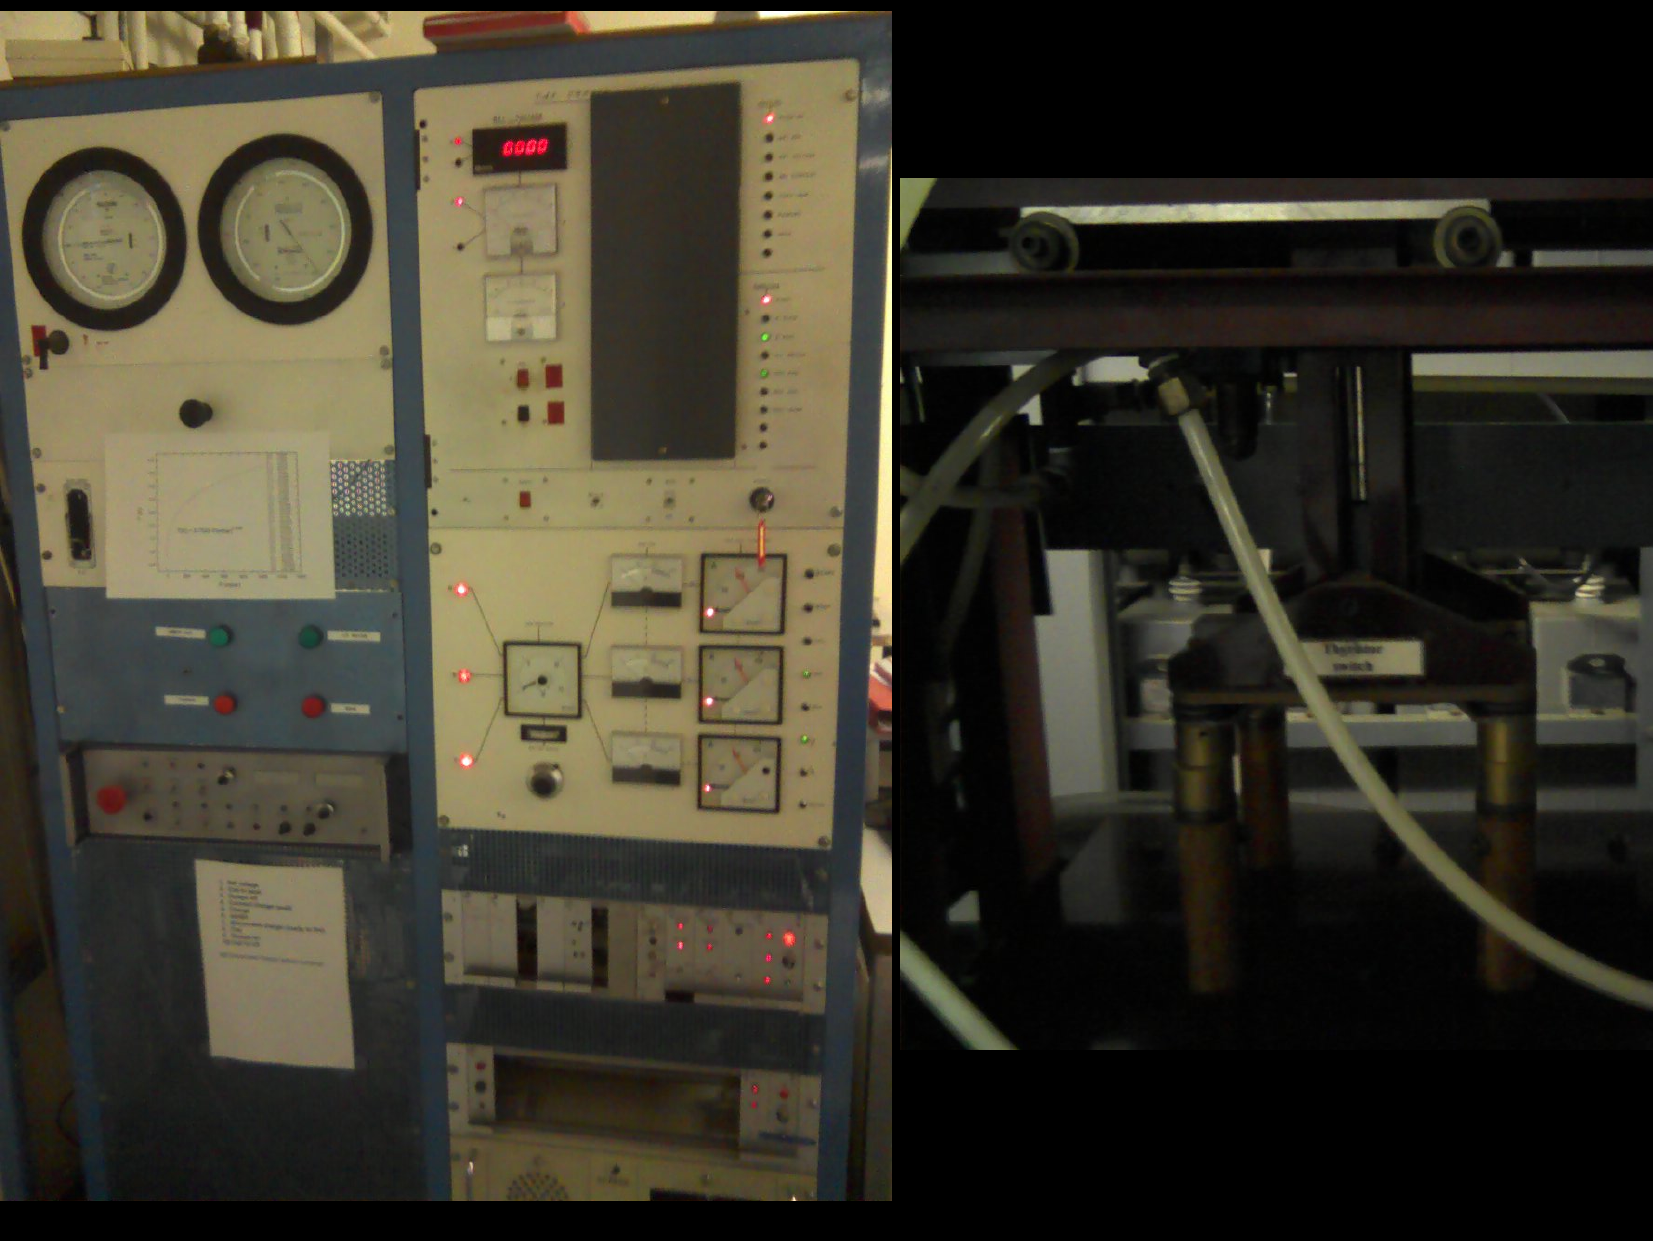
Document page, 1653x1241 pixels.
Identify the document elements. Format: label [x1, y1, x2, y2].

picture [0, 11, 892, 1201]
picture [900, 178, 1653, 1051]
